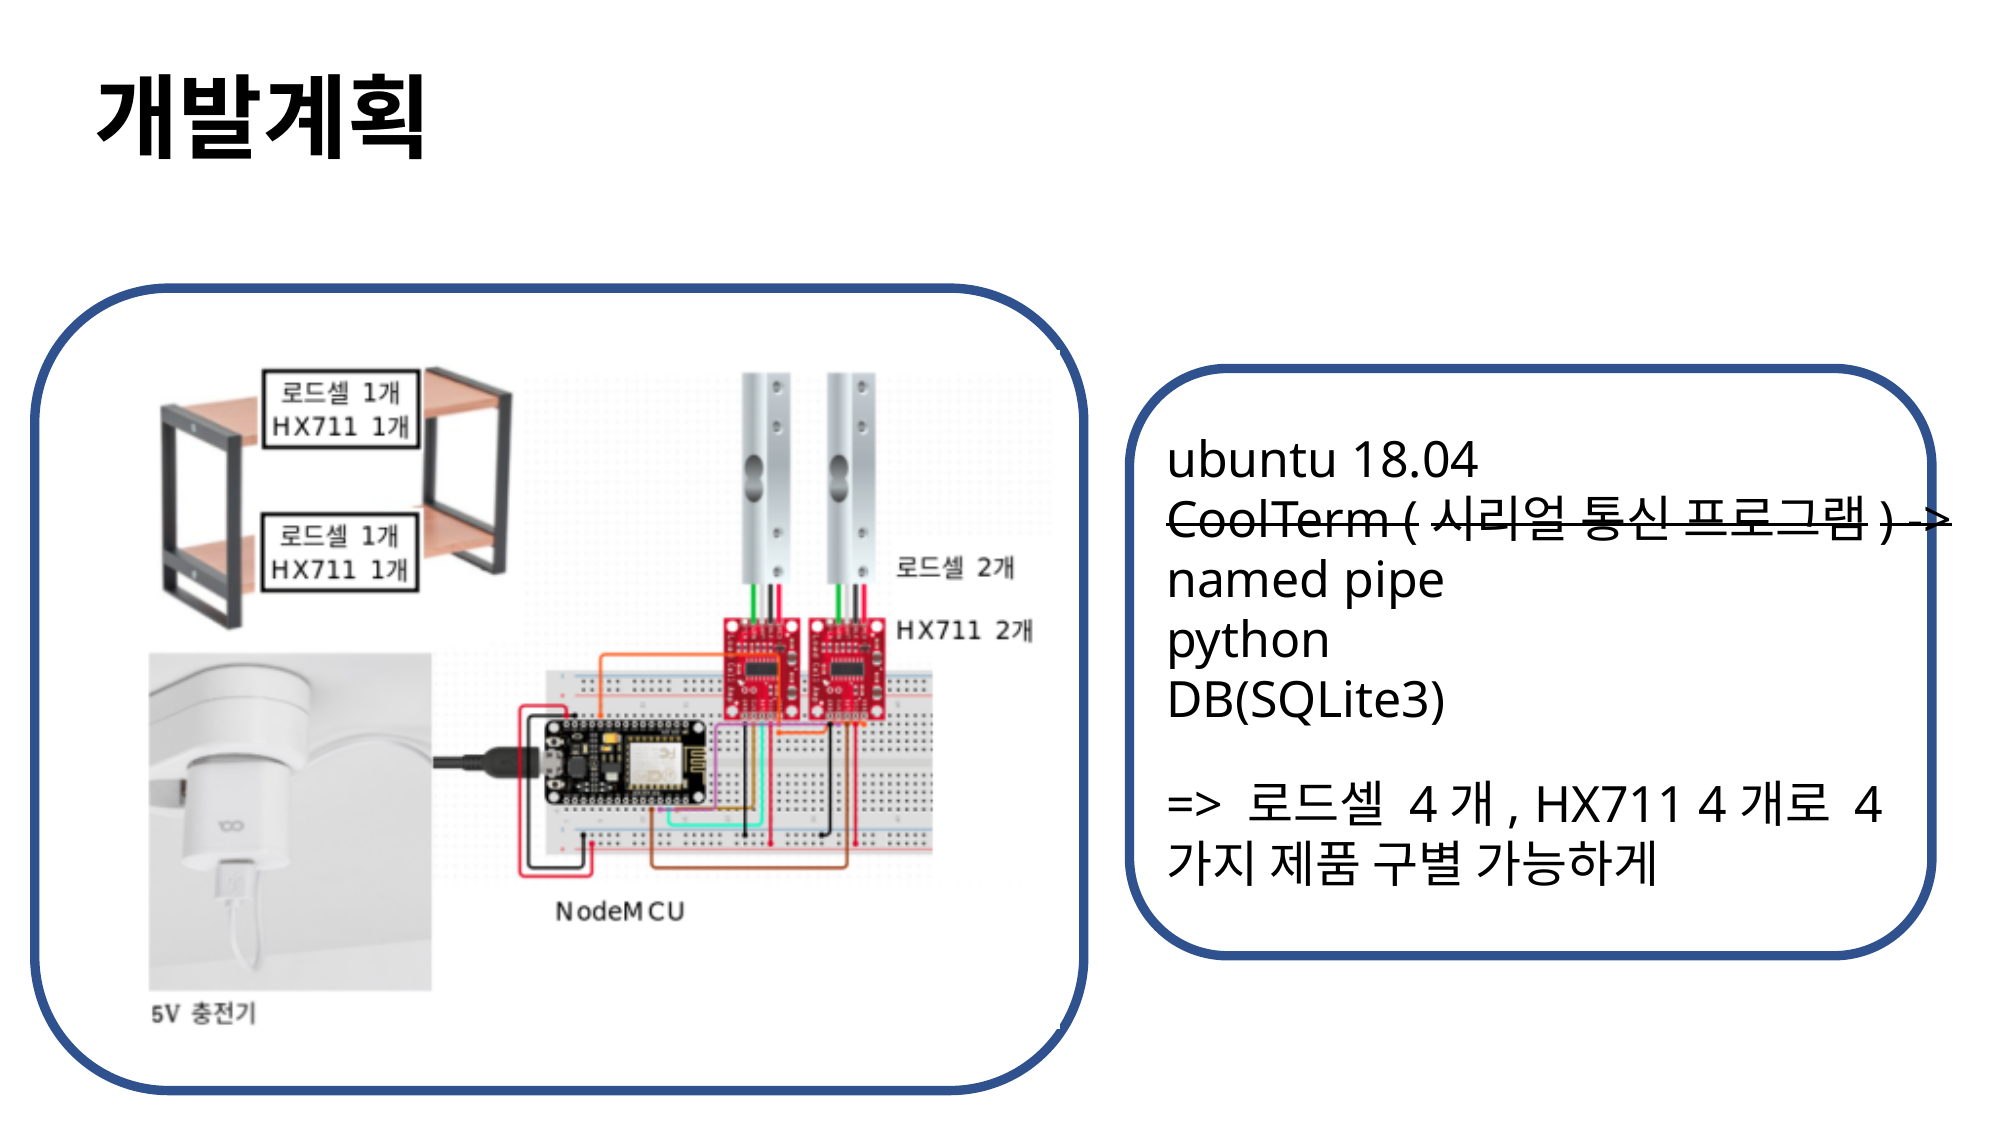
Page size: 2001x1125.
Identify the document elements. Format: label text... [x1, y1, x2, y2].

text_box 개발계획 [79, 51, 580, 178]
text_box ubuntu 18.04 CoolTerm (시리얼 통신 프로그램) -> named pipe python DB(SQLite3) => 로드셀 4개, HX711 4개로 4가지 제품 구별 가능하게 [1151, 420, 1975, 906]
picture [147, 350, 1060, 1029]
